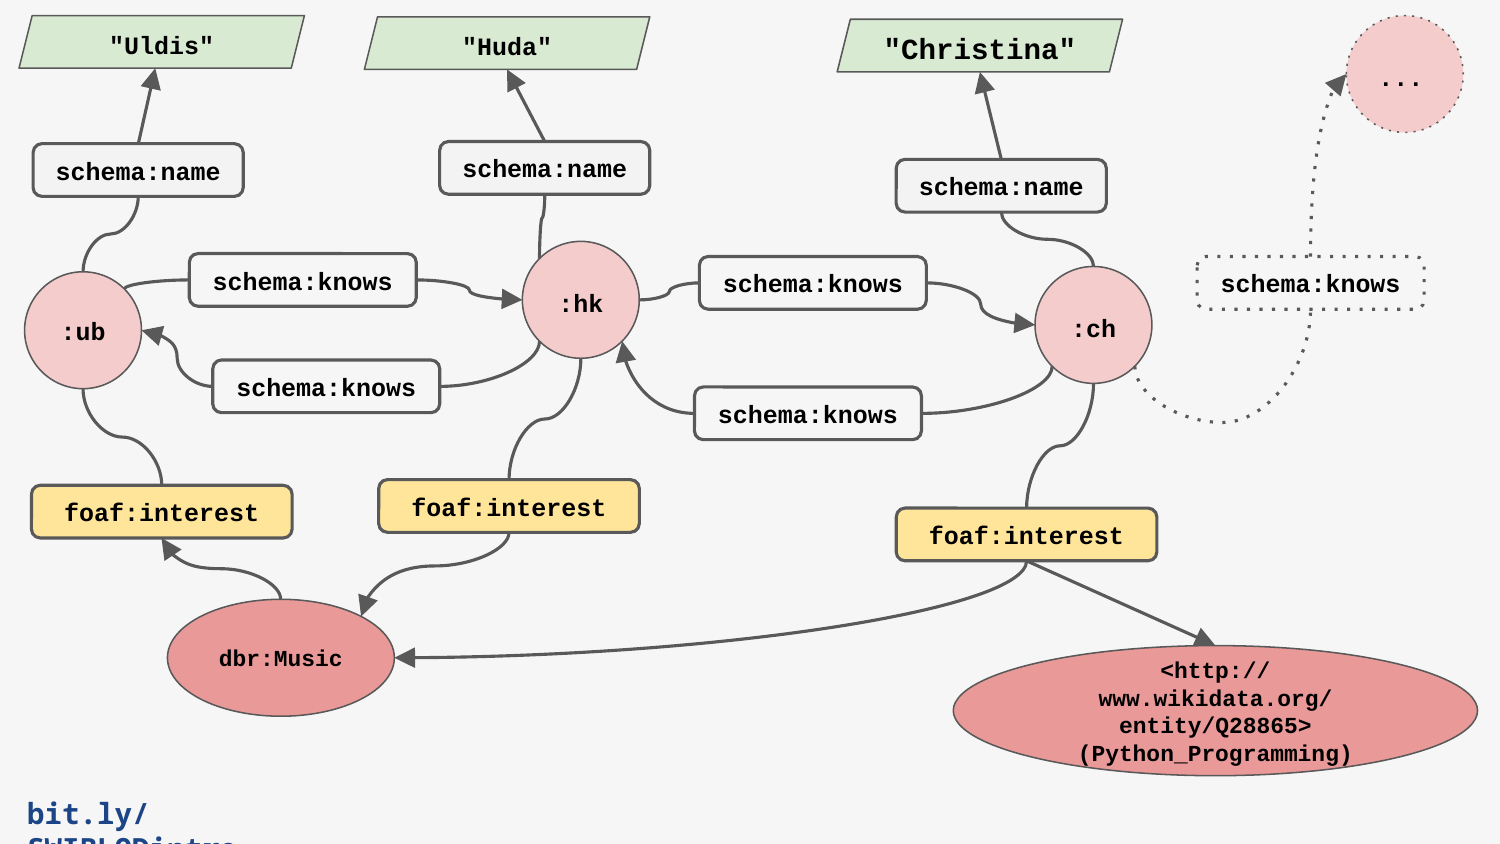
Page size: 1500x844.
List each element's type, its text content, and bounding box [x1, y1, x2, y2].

text_box <http://www.wikidata.org/entity/Q28865> (Python_Programming) [953, 645, 1478, 776]
text_box foaf:interest [896, 508, 1157, 561]
text_box schema:name [439, 141, 650, 195]
text_box schema:knows [189, 253, 417, 307]
text_box foaf:interest [31, 485, 293, 538]
text_box "Uldis" [19, 15, 305, 69]
text_box schema:knows [699, 256, 927, 310]
text_box :ch [1035, 266, 1152, 384]
text_box schema:knows [212, 359, 440, 413]
text_box ... [1346, 15, 1464, 133]
text_box schema:name [896, 159, 1107, 213]
text_box foaf:interest [378, 479, 640, 533]
text_box :ub [24, 271, 142, 389]
text_box "Christina" [837, 19, 1123, 72]
text_box schema:knows [1197, 256, 1425, 310]
text_box dbr:Music [167, 599, 395, 717]
text_box schema:knows [694, 386, 922, 440]
text_box schema:name [33, 143, 244, 197]
text_box "Huda" [364, 16, 650, 70]
text_box :hk [522, 241, 640, 359]
